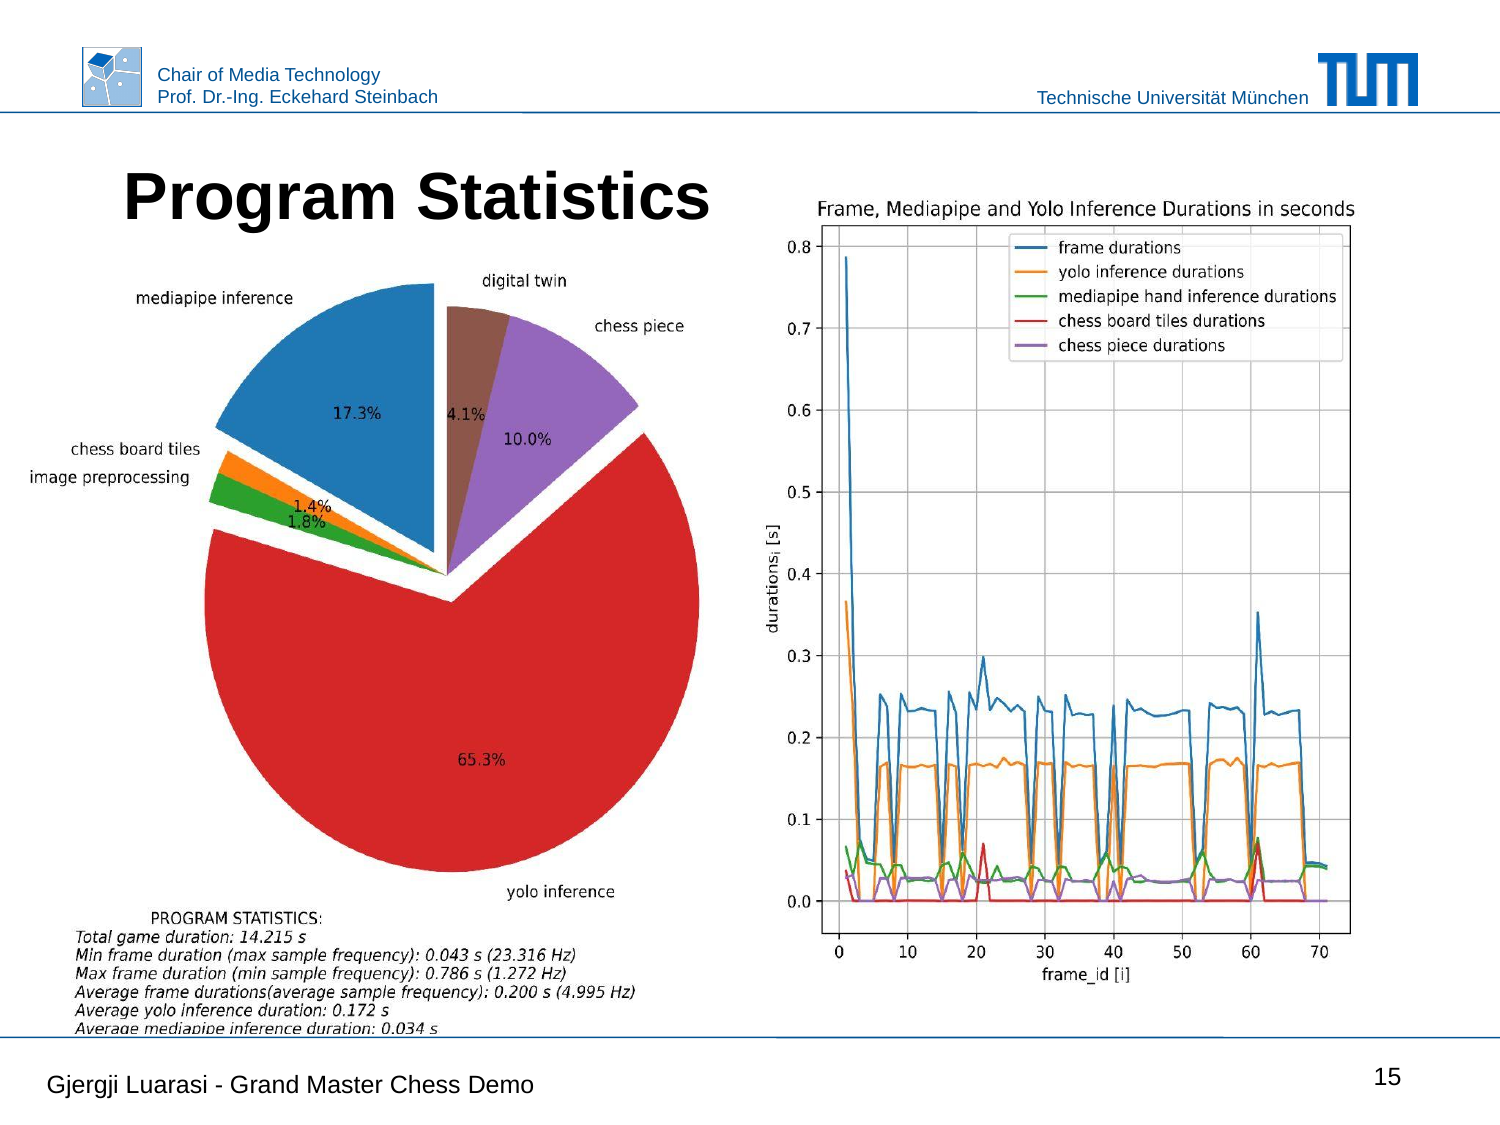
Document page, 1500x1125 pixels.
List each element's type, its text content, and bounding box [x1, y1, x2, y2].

slide_number <number> [1220, 1050, 1417, 1100]
picture [1318, 53, 1418, 106]
text_box Gjergji Luarasi - Grand Master Chess Demo [31, 1053, 845, 1114]
picture [0, 115, 1500, 1034]
picture [82, 47, 142, 107]
title Program Statistics [0, 145, 837, 245]
